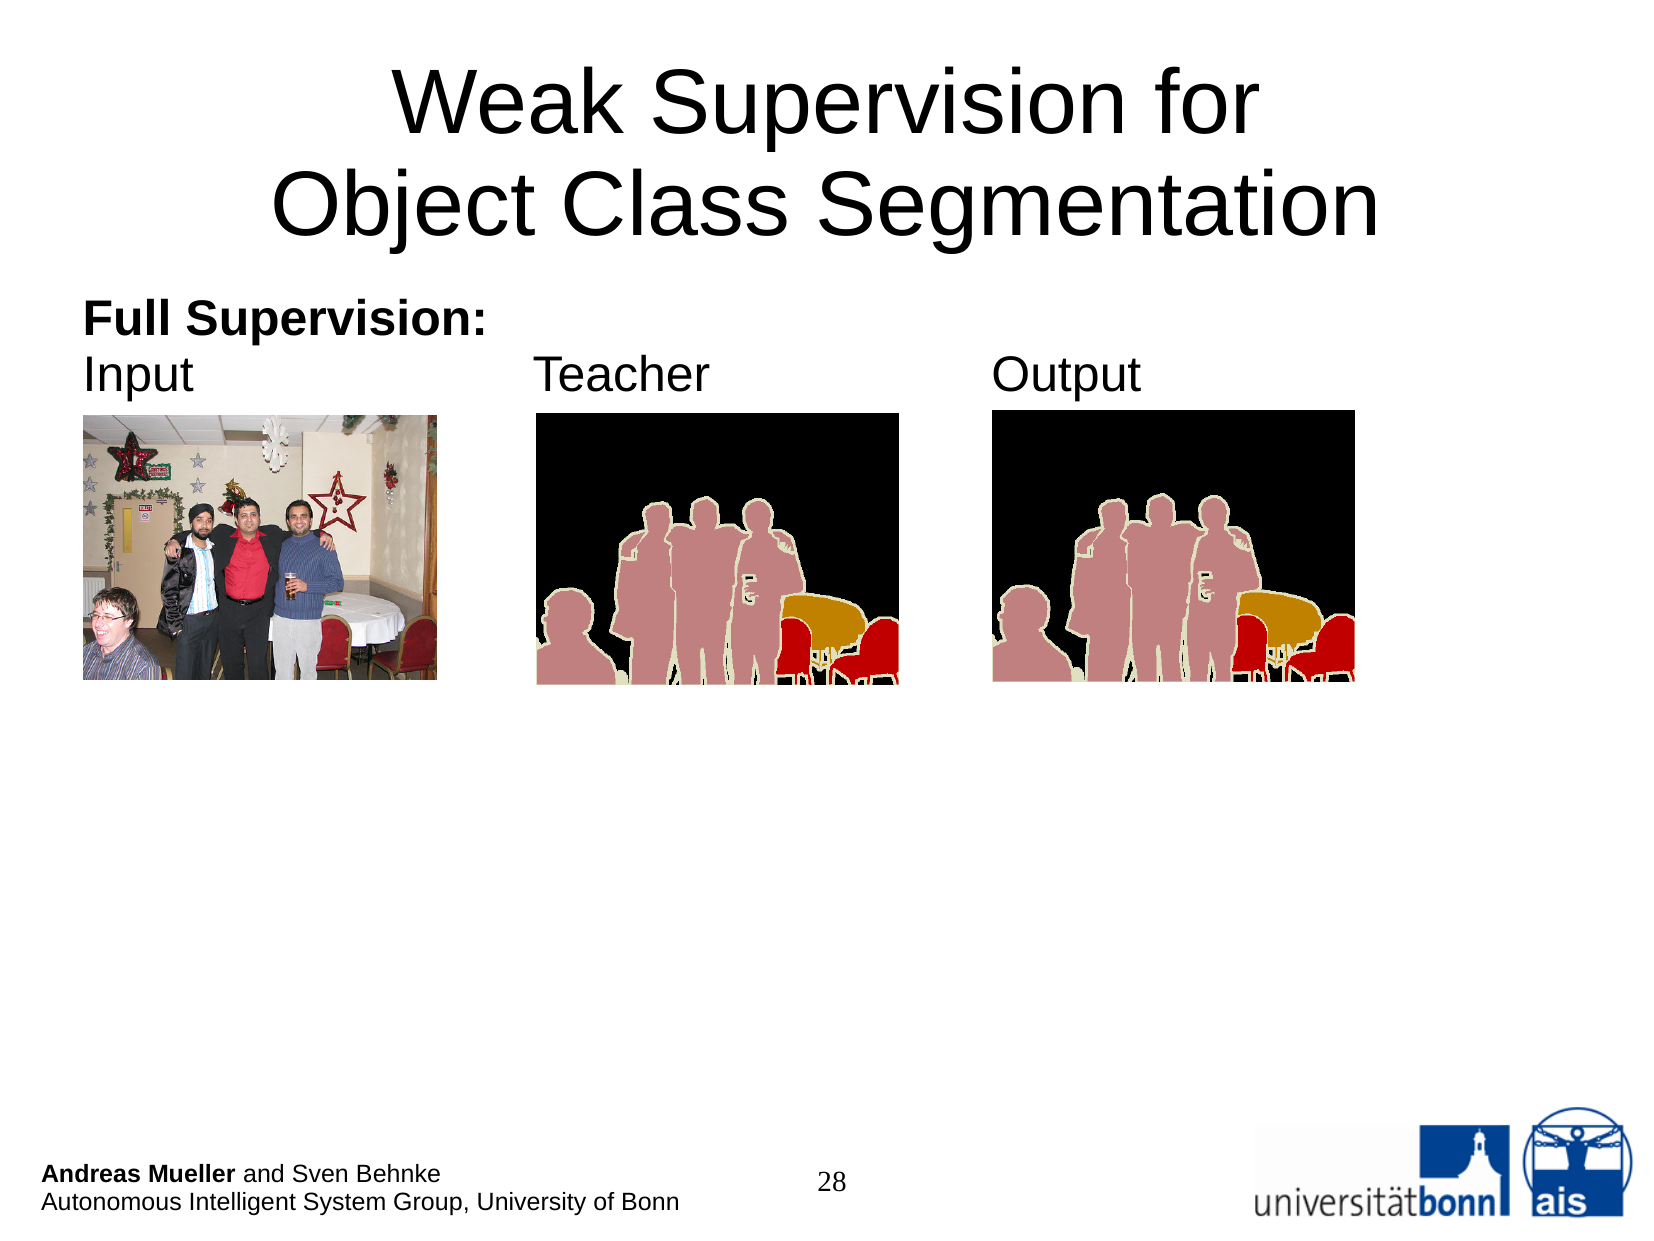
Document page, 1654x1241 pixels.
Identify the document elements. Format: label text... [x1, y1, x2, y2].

picture [83, 415, 437, 680]
picture [1255, 1106, 1635, 1220]
picture [992, 410, 1355, 682]
list Full Supervision: Input Teacher Output [82, 290, 1571, 1109]
title Weak Supervision for Object Class Segmentation [82, 49, 1571, 257]
picture [536, 413, 899, 685]
